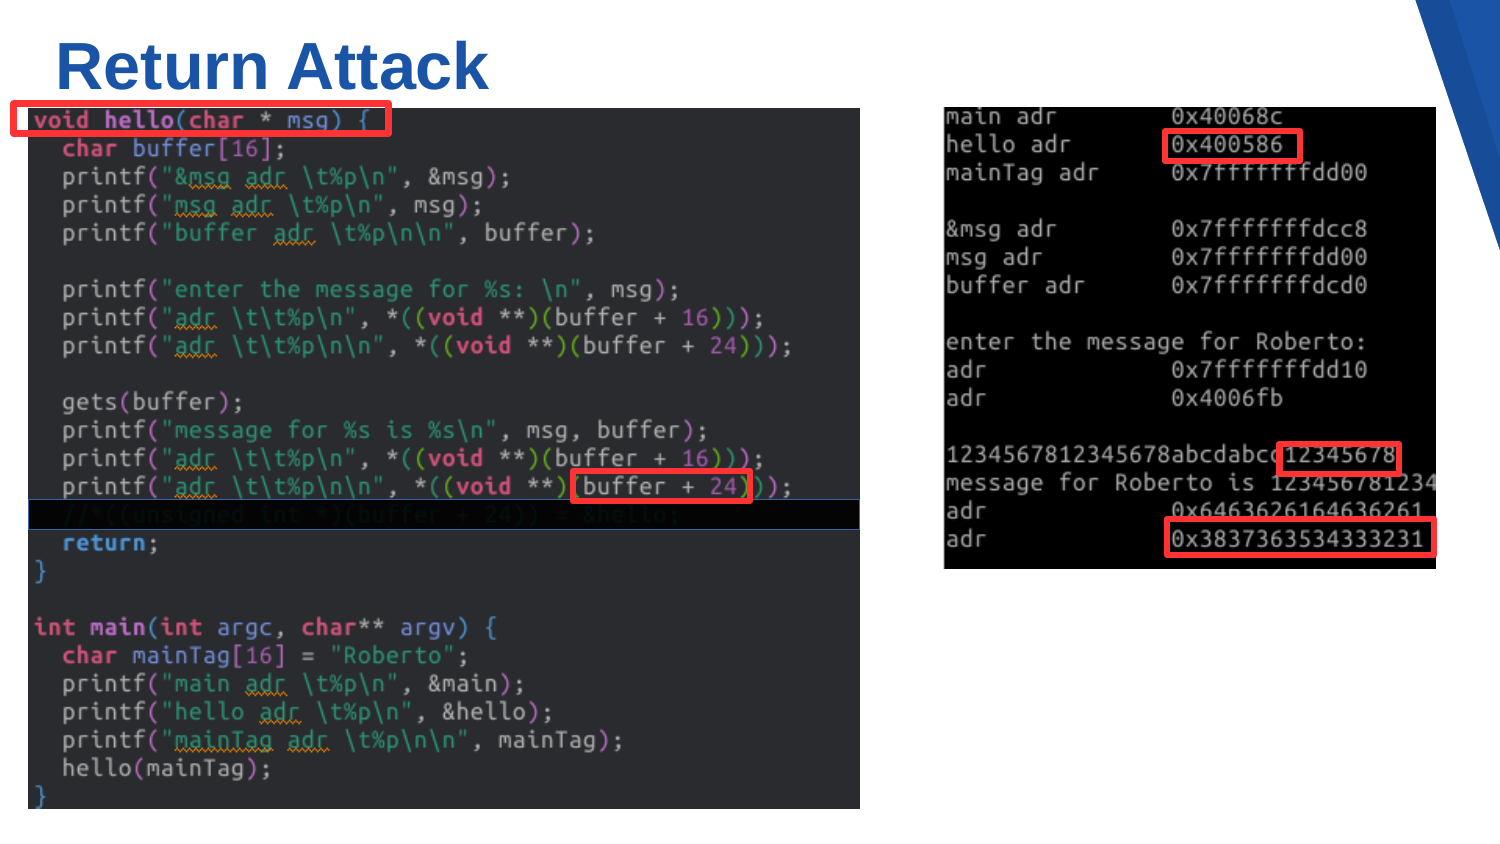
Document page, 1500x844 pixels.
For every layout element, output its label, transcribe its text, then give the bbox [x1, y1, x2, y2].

picture [943, 107, 1436, 569]
picture [576, 474, 747, 498]
text_box [28, 499, 860, 530]
picture [28, 118, 860, 499]
picture [28, 530, 860, 809]
picture [28, 108, 385, 130]
title Return Attack [40, 50, 1306, 118]
picture [1170, 522, 1431, 552]
